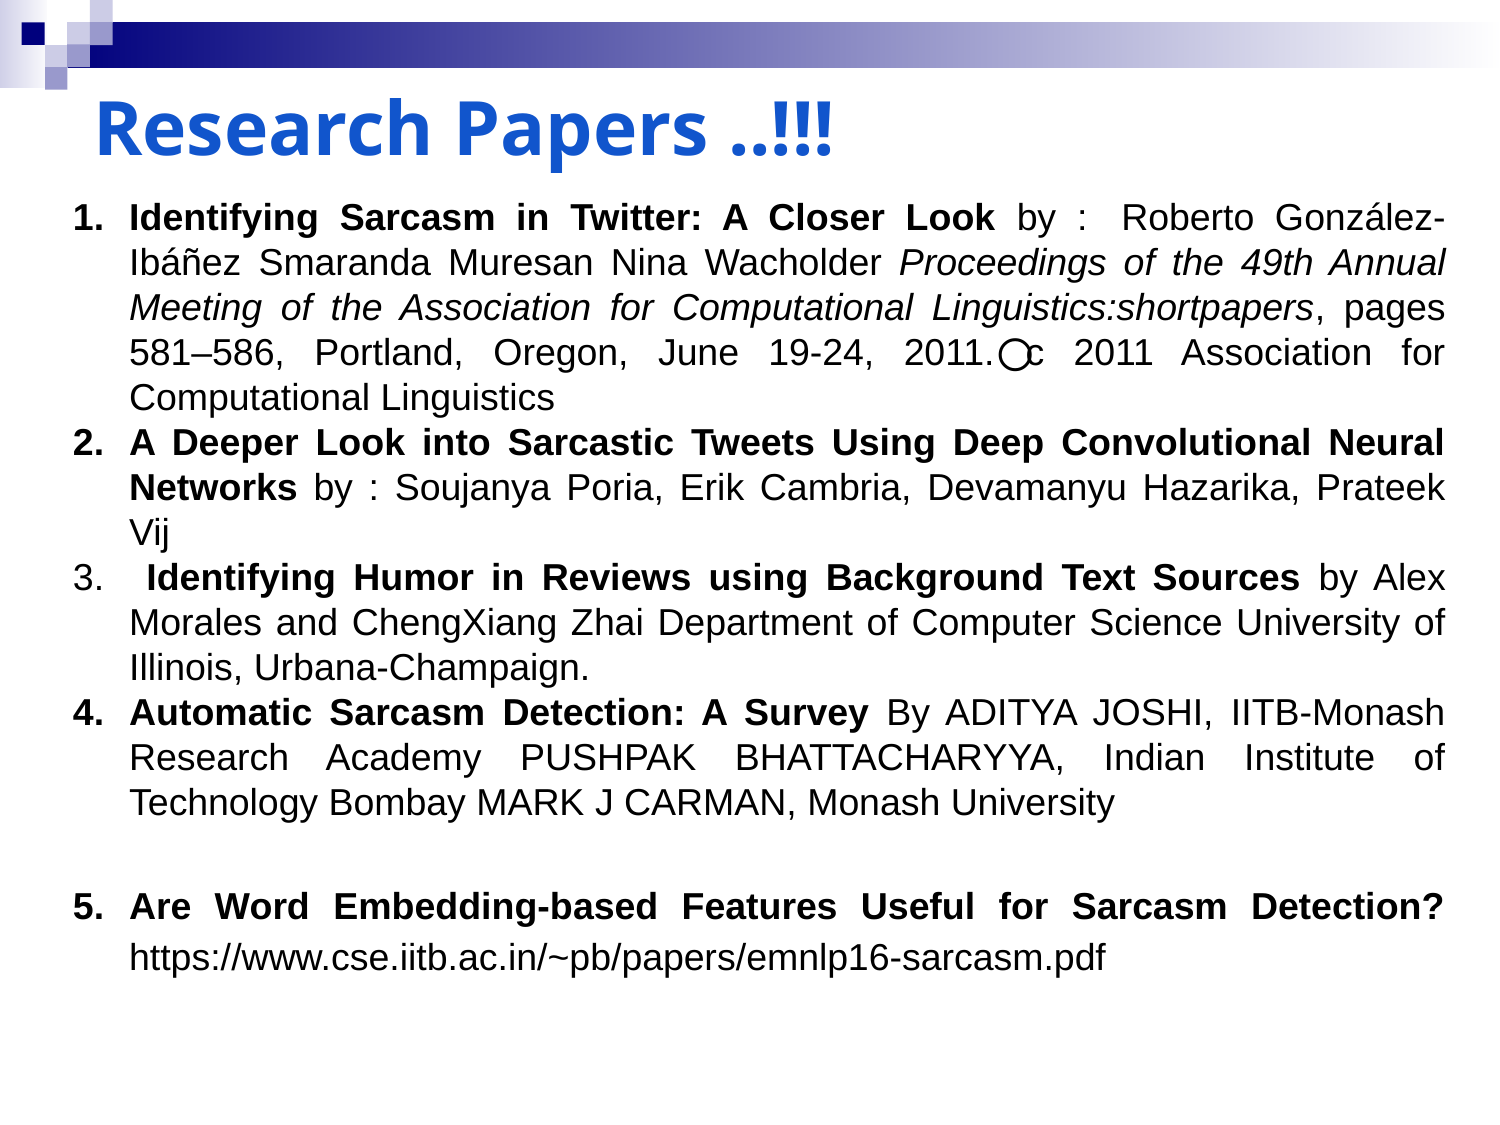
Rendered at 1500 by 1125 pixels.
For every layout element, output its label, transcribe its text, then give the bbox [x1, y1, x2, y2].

text_box Identifying Sarcasm in Twitter: A Closer Look by : Roberto González-Ibáñez Smaranda Muresan Nina Wacholder Proceedings of the 49th Annual Meeting of the Association for Computational Linguistics:shortpapers, pages 581–586, Portland, Oregon, June 19-24, 2011. ⃝c 2011 Association for Computational Linguistics A Deeper Look into Sarcastic Tweets Using Deep Convolutional Neural Networks by : Soujanya Poria, Erik Cambria, Devamanyu Hazarika, Prateek Vij Identifying Humor in Reviews using Background Text Sources by Alex Morales and ChengXiang Zhai Department of Computer Science University of Illinois, Urbana-Champaign. Automatic Sarcasm Detection: A Survey By ADITYA JOSHI, IITB-Monash Research Academy PUSHPAK BHATTACHARYYA, Indian Institute of Technology Bombay MARK J CARMAN, Monash University Are Word Embedding-based Features Useful for Sarcasm Detection? https://www.cse.iitb.ac.in/~pb/papers/emnlp16-sarcasm.pdf [39, 178, 1461, 1093]
text_box Research Papers ..!!! [78, 73, 1422, 178]
